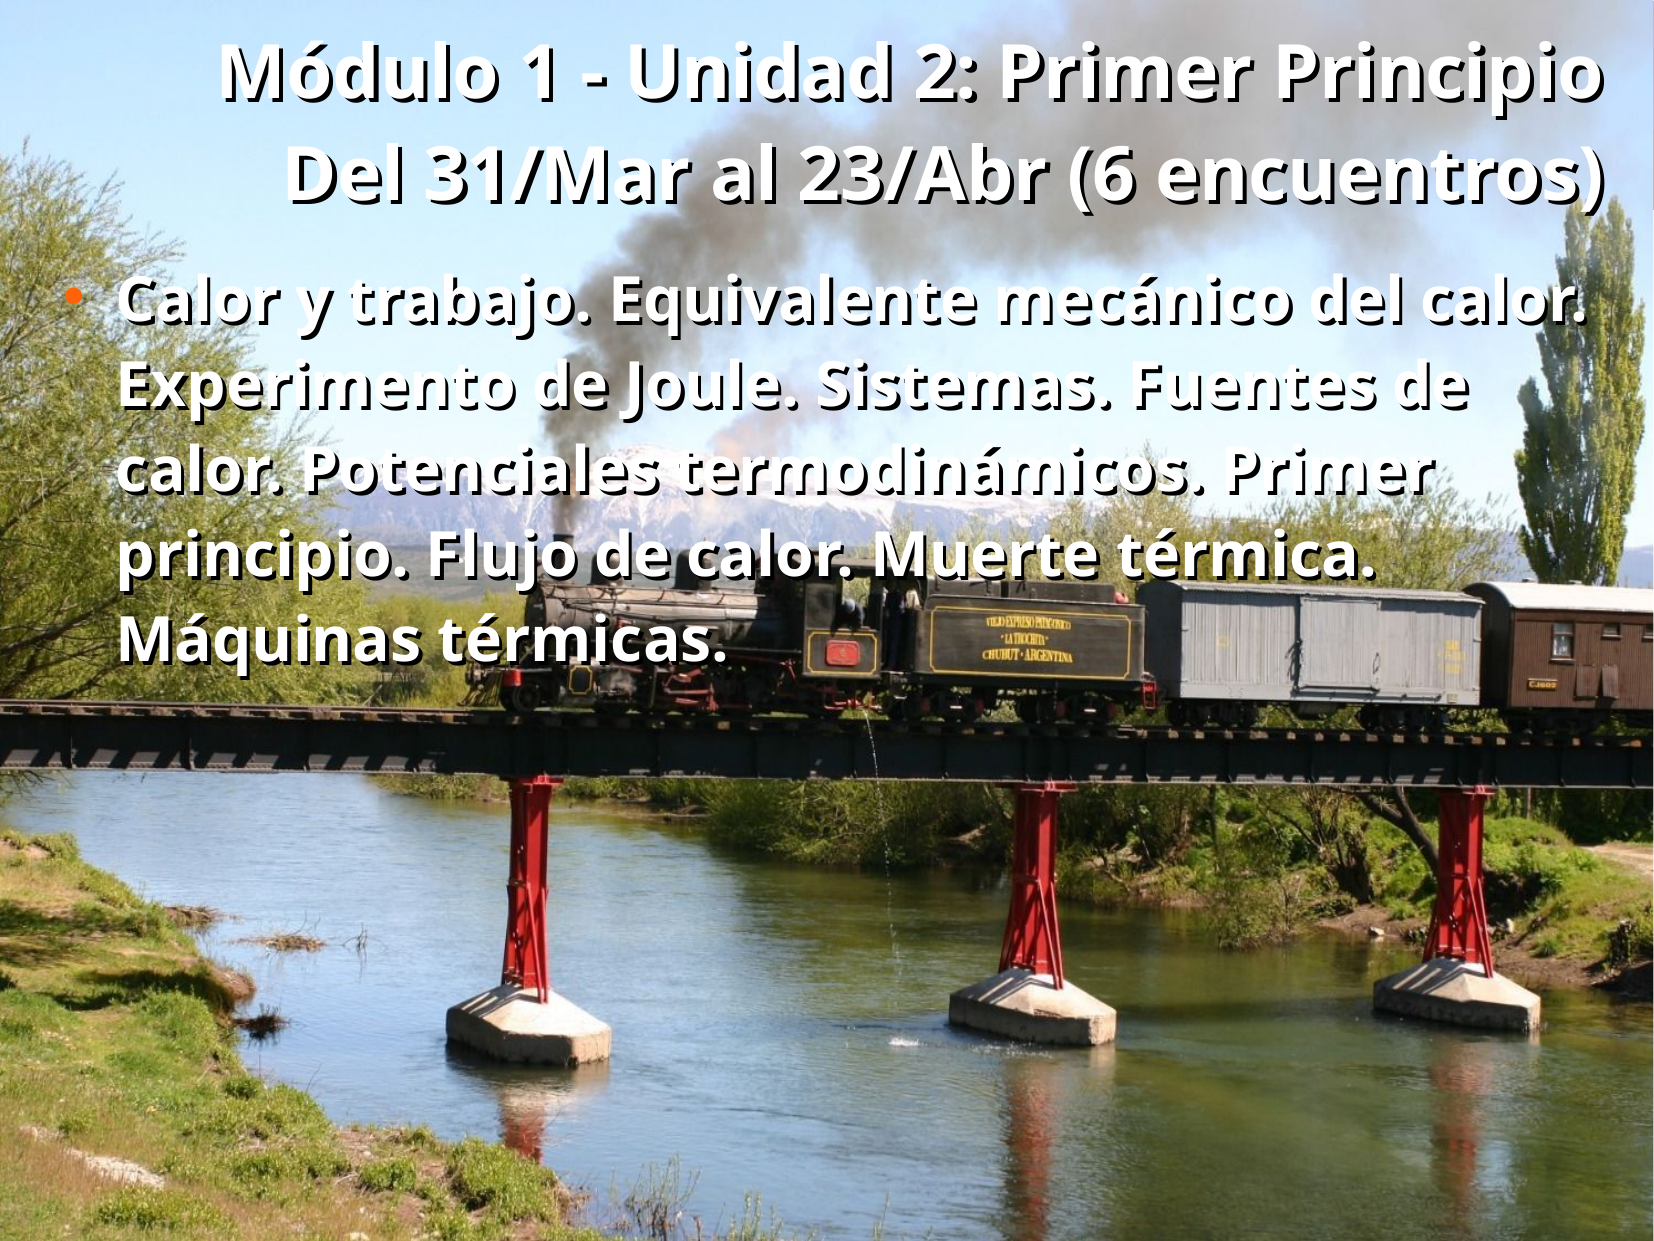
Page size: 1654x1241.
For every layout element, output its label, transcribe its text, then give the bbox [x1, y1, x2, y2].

title Módulo 1 - Unidad 2: Primer Principio Del 31/Mar al 23/Abr (6 encuentros) [45, 0, 1606, 252]
picture [0, 0, 1654, 1241]
list Calor y trabajo. Equivalente mecánico del calor. Experimento de Joule. Sistemas. Fuentes de calor. Potenciales termodinámicos. Primer principio. Flujo de calor. Muerte térmica. Máquinas térmicas. [45, 255, 1606, 1156]
